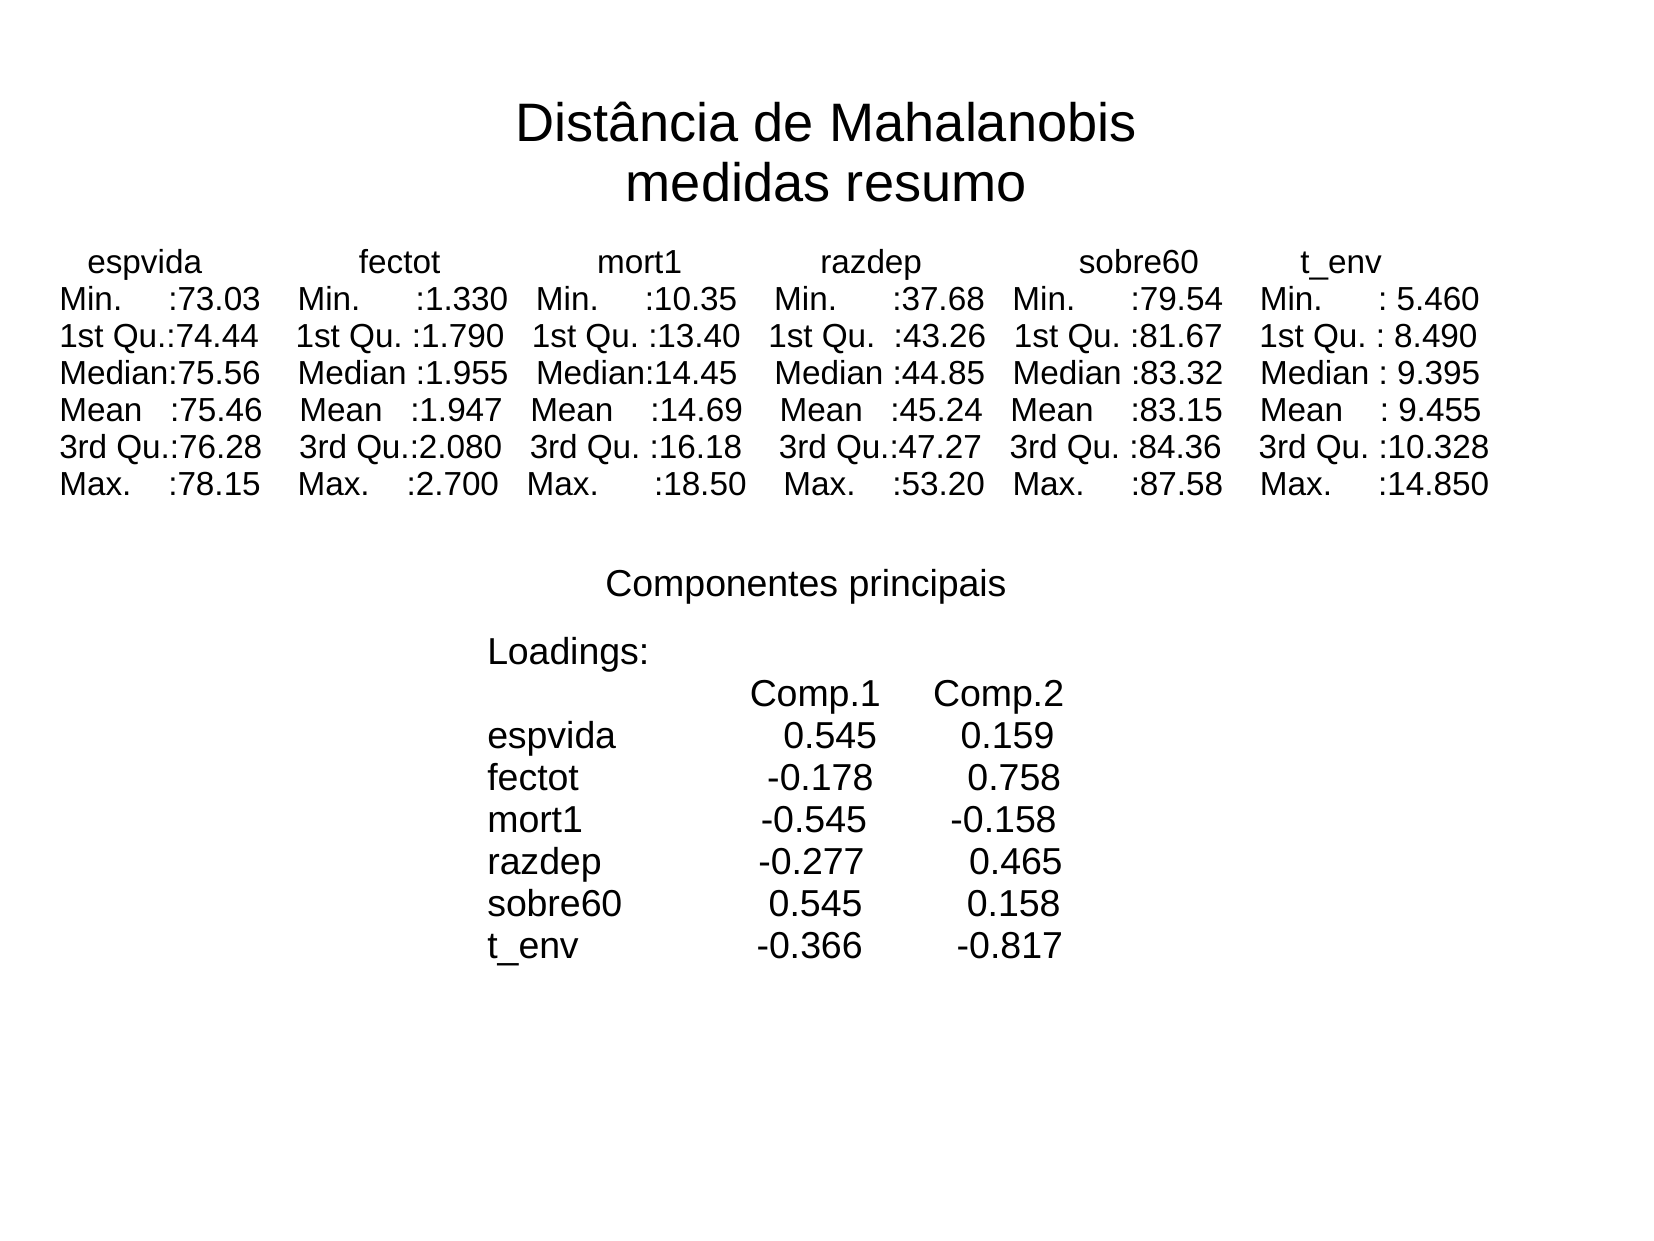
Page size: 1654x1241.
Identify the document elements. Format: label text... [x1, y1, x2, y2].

text_box Componentes principais [0, 555, 1642, 612]
title Distância de Mahalanobis medidas resumo [82, 49, 1571, 236]
text_box Loadings: Comp.1 Comp.2 espvida 0.545 0.159 fectot -0.178 0.758 mort1 -0.545 -0.158 razdep -0.277 0.465 sobre60 0.545 0.158 t_env -0.366 -0.817 [472, 623, 1158, 1016]
text_box espvida fectot mort1 razdep sobre60 t_env Min. :73.03 Min. :1.330 Min. :10.35 Min. :37.68 Min. :79.54 Min. : 5.460 1st Qu.:74.44 1st Qu. :1.790 1st Qu. :13.40 1st Qu. :43.26 1st Qu. :81.67 1st Qu. : 8.490 Median:75.56 Median :1.955 Median:14.45 Median :44.85 Median :83.32 Median : 9.395 Mean :75.46 Mean :1.947 Mean :14.69 Mean :45.24 Mean :83.15 Mean : 9.455 3rd Qu.:76.28 3rd Qu.:2.080 3rd Qu. :16.18 3rd Qu.:47.27 3rd Qu. :84.36 3rd Qu. :10.328 Max. :78.15 Max. :2.700 Max. :18.50 Max. :53.20 Max. :87.58 Max. :14.850 [35, 236, 1642, 511]
